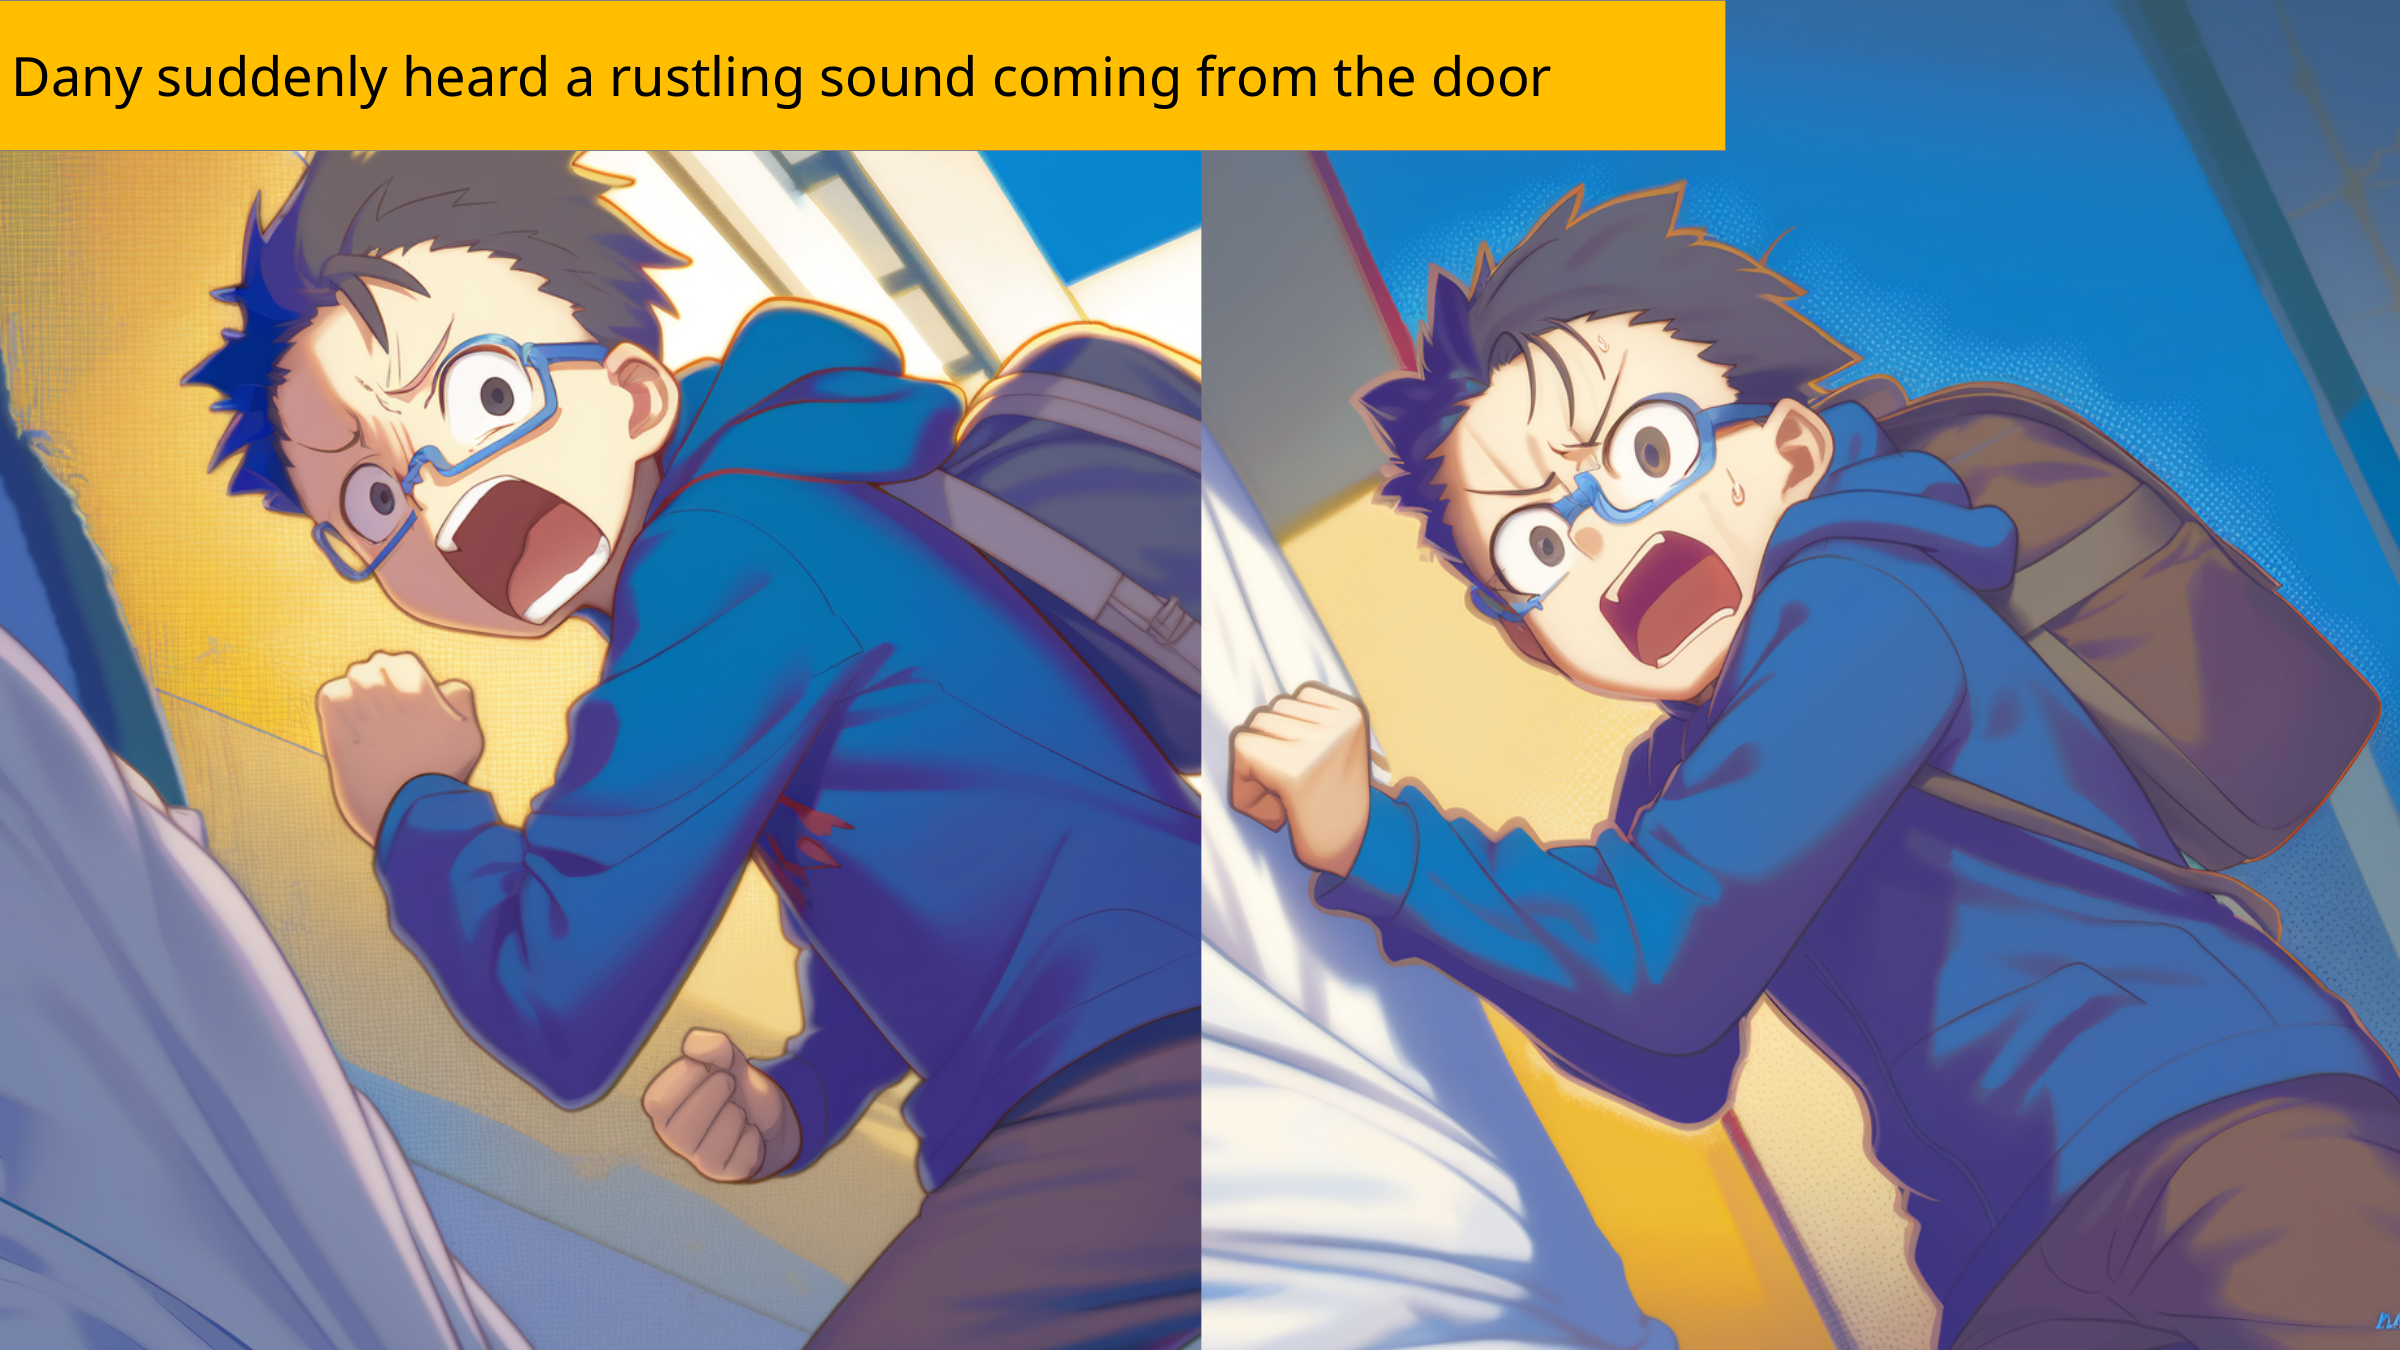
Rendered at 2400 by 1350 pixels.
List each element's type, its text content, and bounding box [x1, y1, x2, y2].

text_box Dany suddenly heard a rustling sound coming from the door [0, 0, 1726, 151]
picture [0, 0, 2400, 1350]
